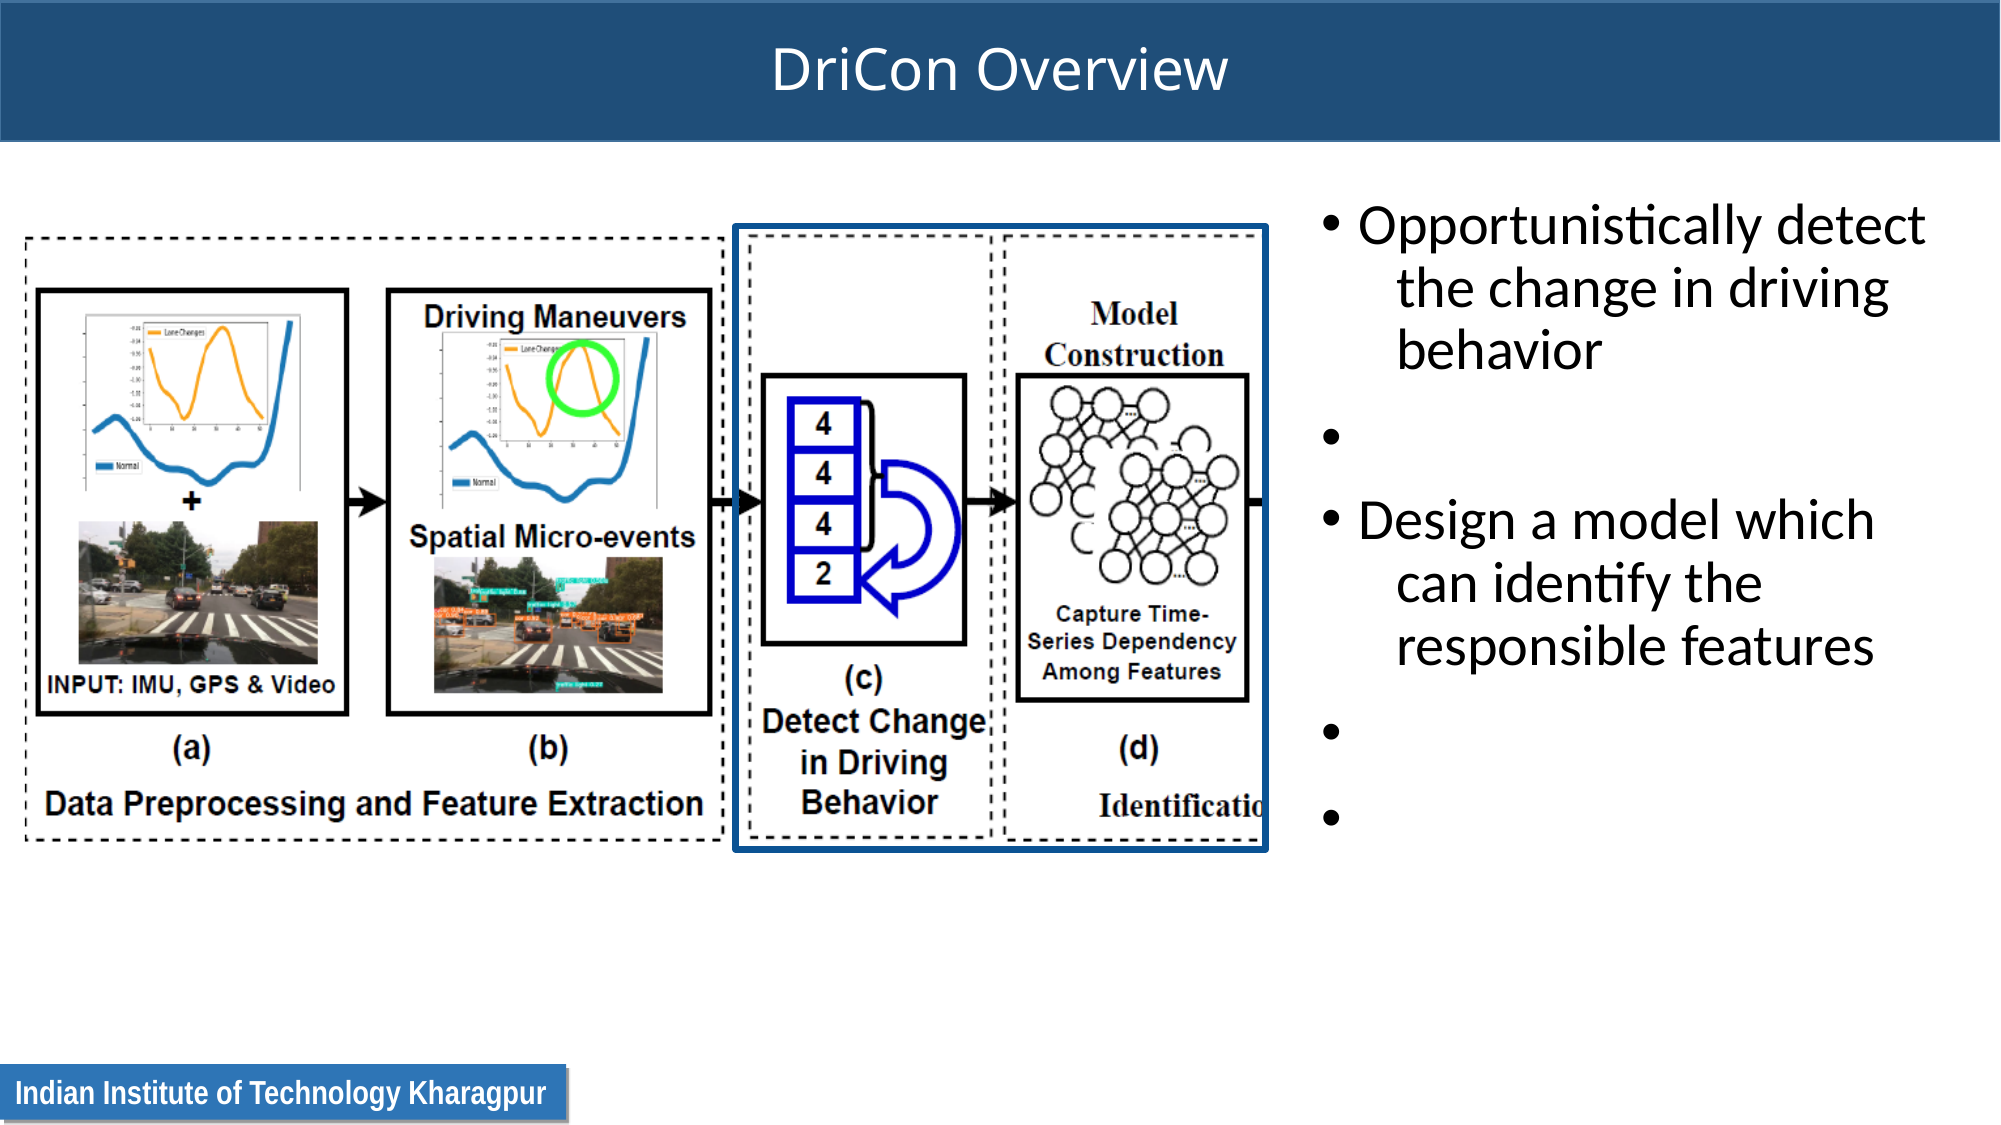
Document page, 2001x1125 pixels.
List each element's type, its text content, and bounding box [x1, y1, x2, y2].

picture [739, 229, 1262, 846]
title DriCon Overview [0, 1, 2000, 141]
picture [24, 226, 732, 850]
list Opportunistically detect the change in driving behavior Design a model which can identify the responsible features [1306, 186, 1954, 1065]
